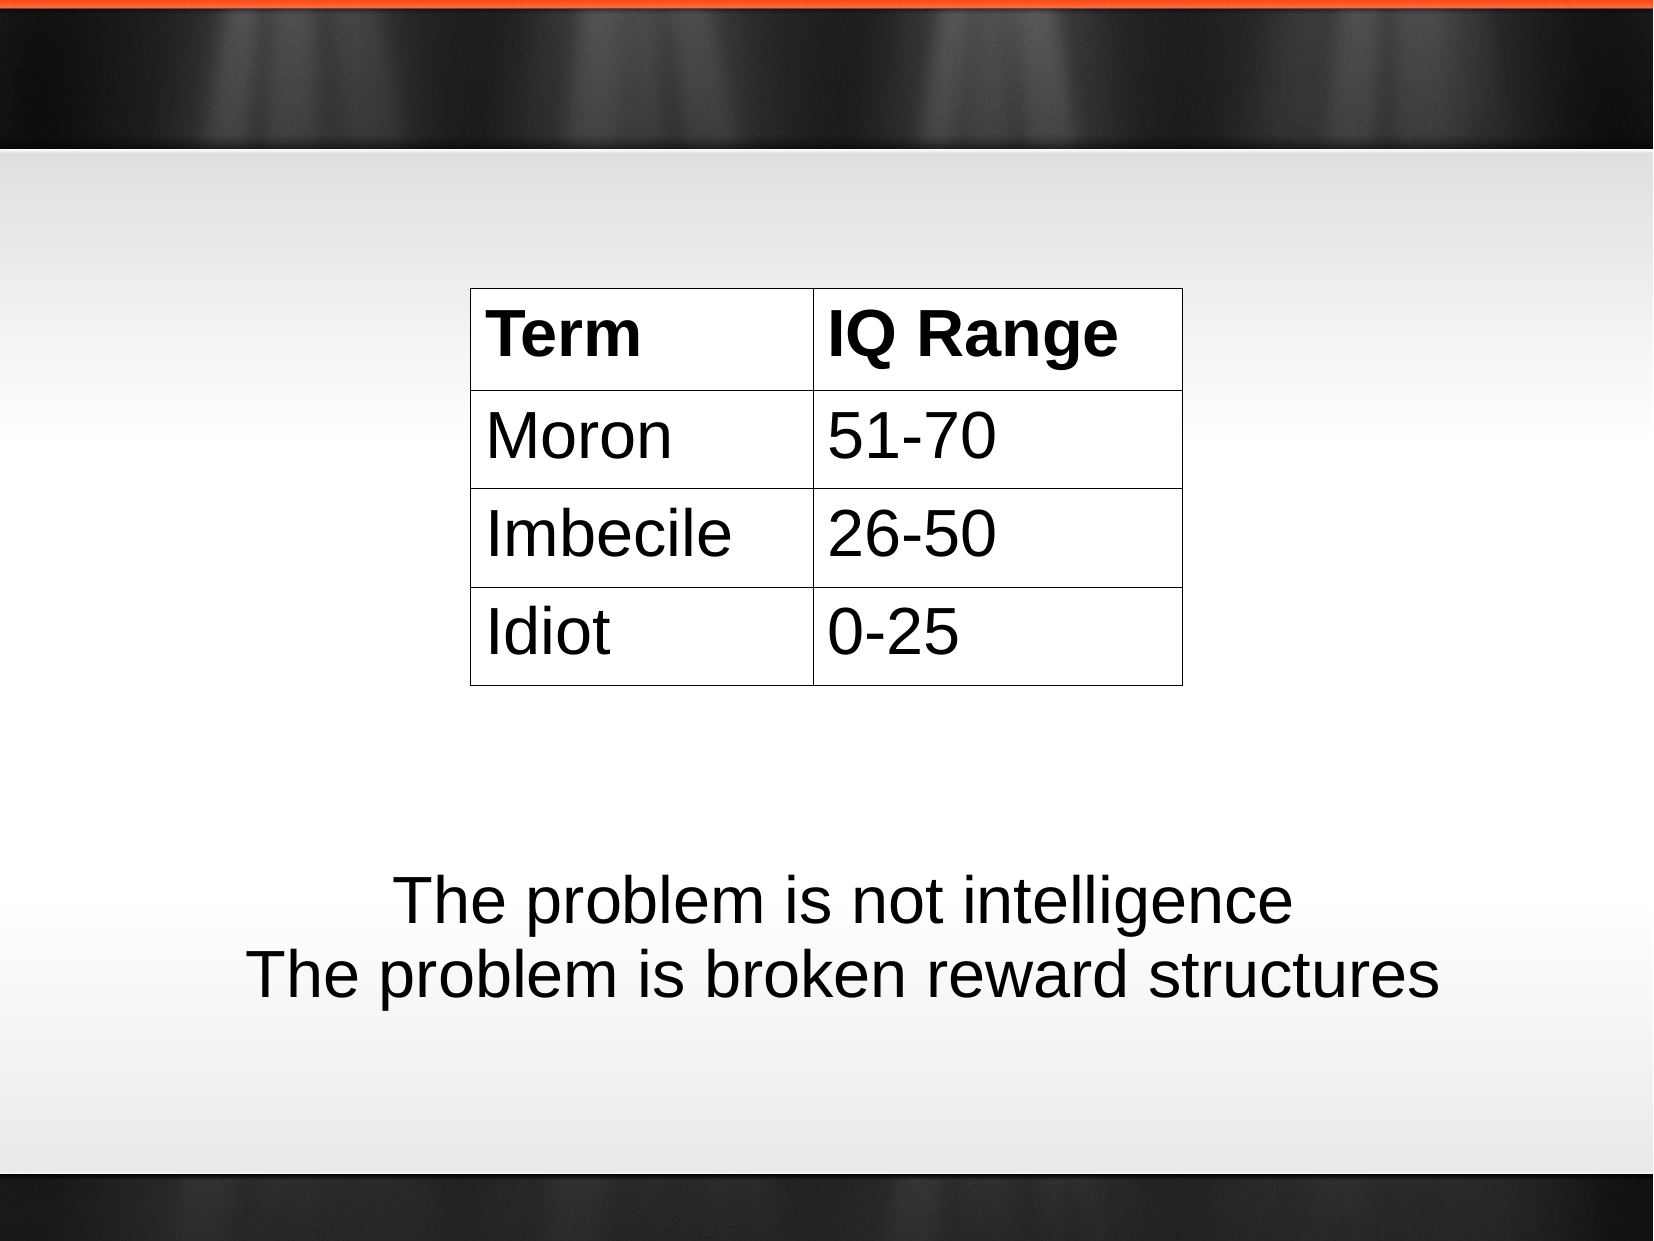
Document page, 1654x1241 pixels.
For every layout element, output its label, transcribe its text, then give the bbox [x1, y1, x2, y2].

table_cell 26-50 [814, 489, 1182, 587]
table_cell 51-70 [814, 391, 1182, 488]
table_cell Imbecile [471, 489, 813, 587]
table_cell Moron [471, 391, 813, 488]
picture [0, 0, 1653, 1241]
table_cell Idiot [471, 588, 813, 685]
table_cell 0-25 [814, 588, 1182, 685]
table_header IQ Range [814, 289, 1182, 390]
table_header Term [471, 289, 813, 390]
subtitle The problem is not intelligence The problem is broken reward structures [100, 750, 1588, 1125]
